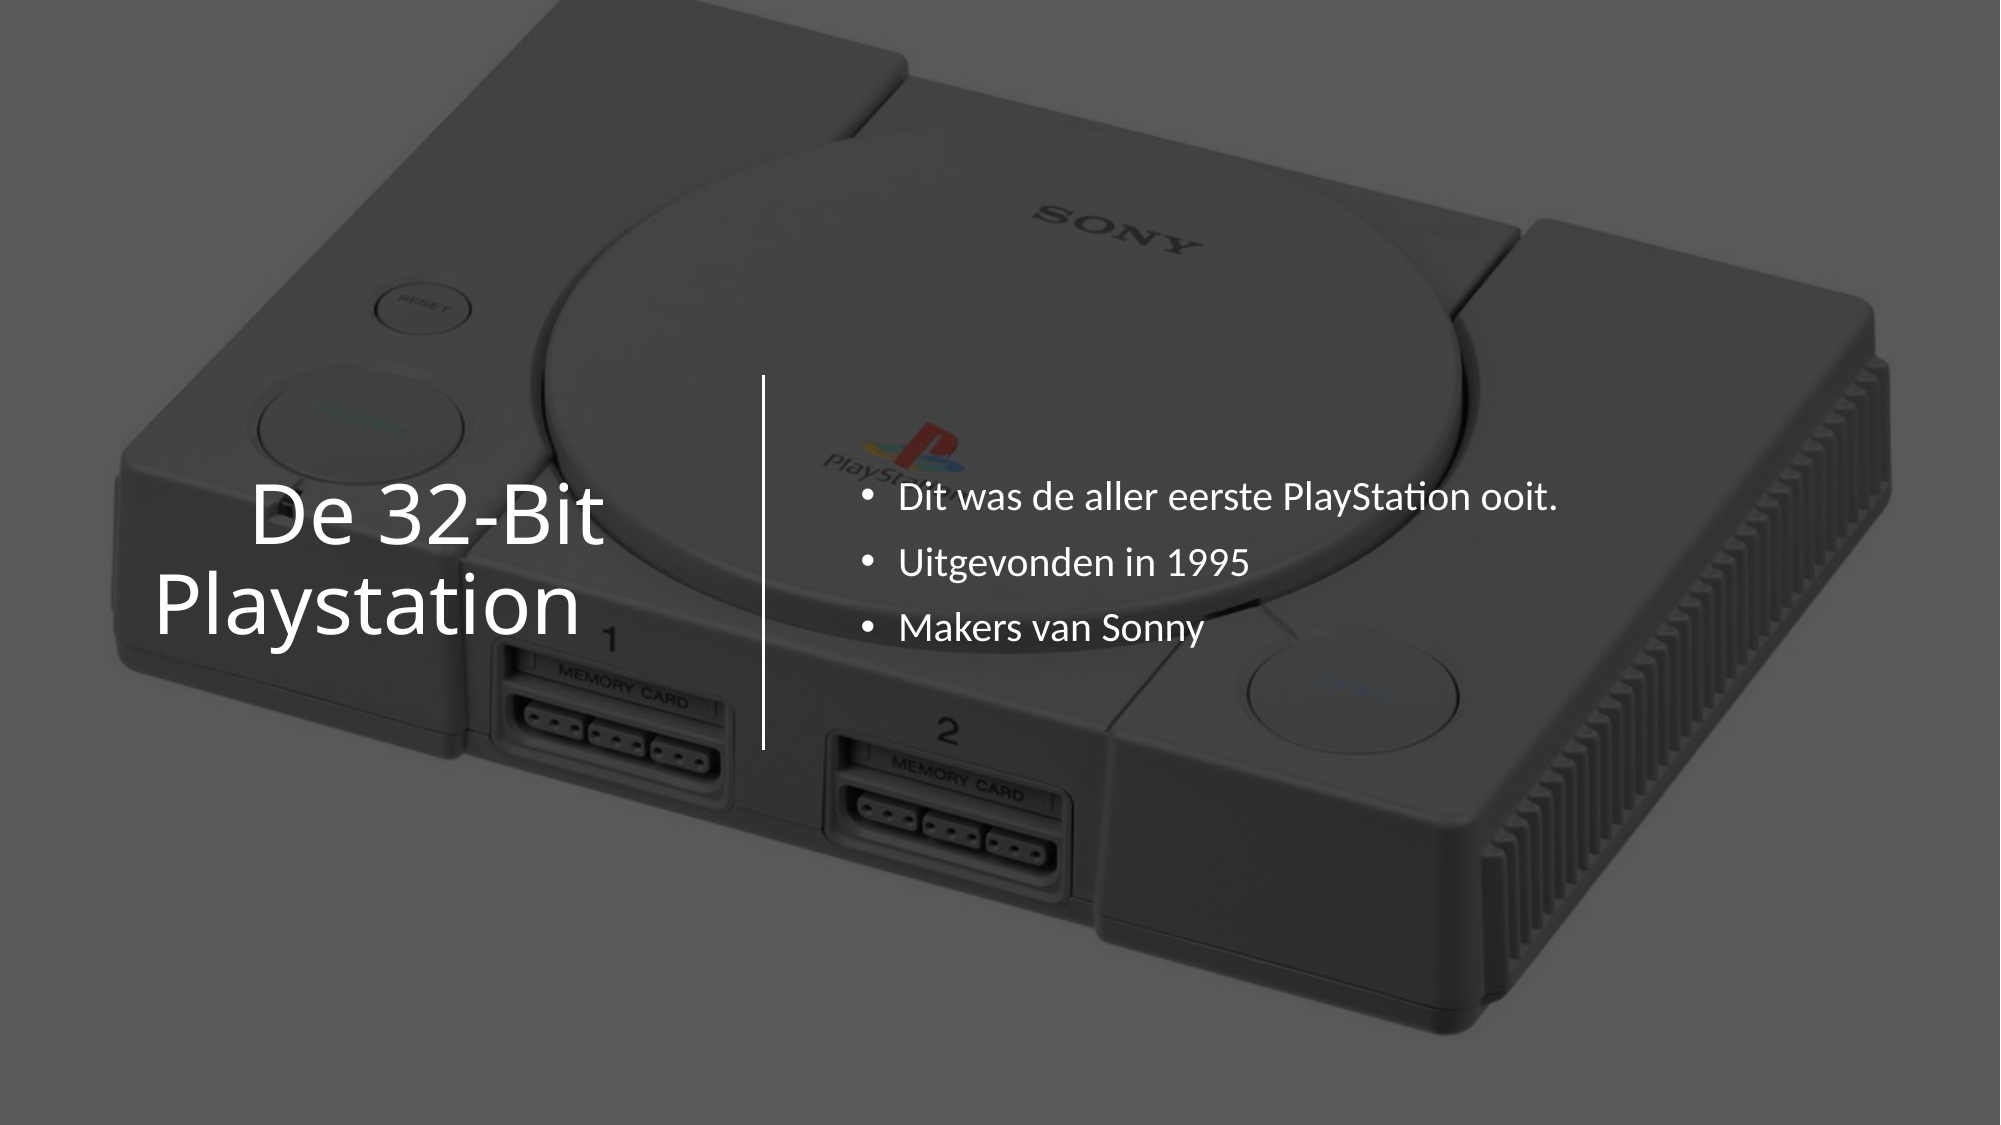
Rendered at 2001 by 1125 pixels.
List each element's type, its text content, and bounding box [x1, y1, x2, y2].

title De 32-Bit Playstation [137, 174, 681, 951]
list Dit was de aller eerste PlayStation ooit. Uitgevonden in 1995 Makers van Sonny [845, 174, 1789, 951]
picture [0, 0, 2000, 1125]
